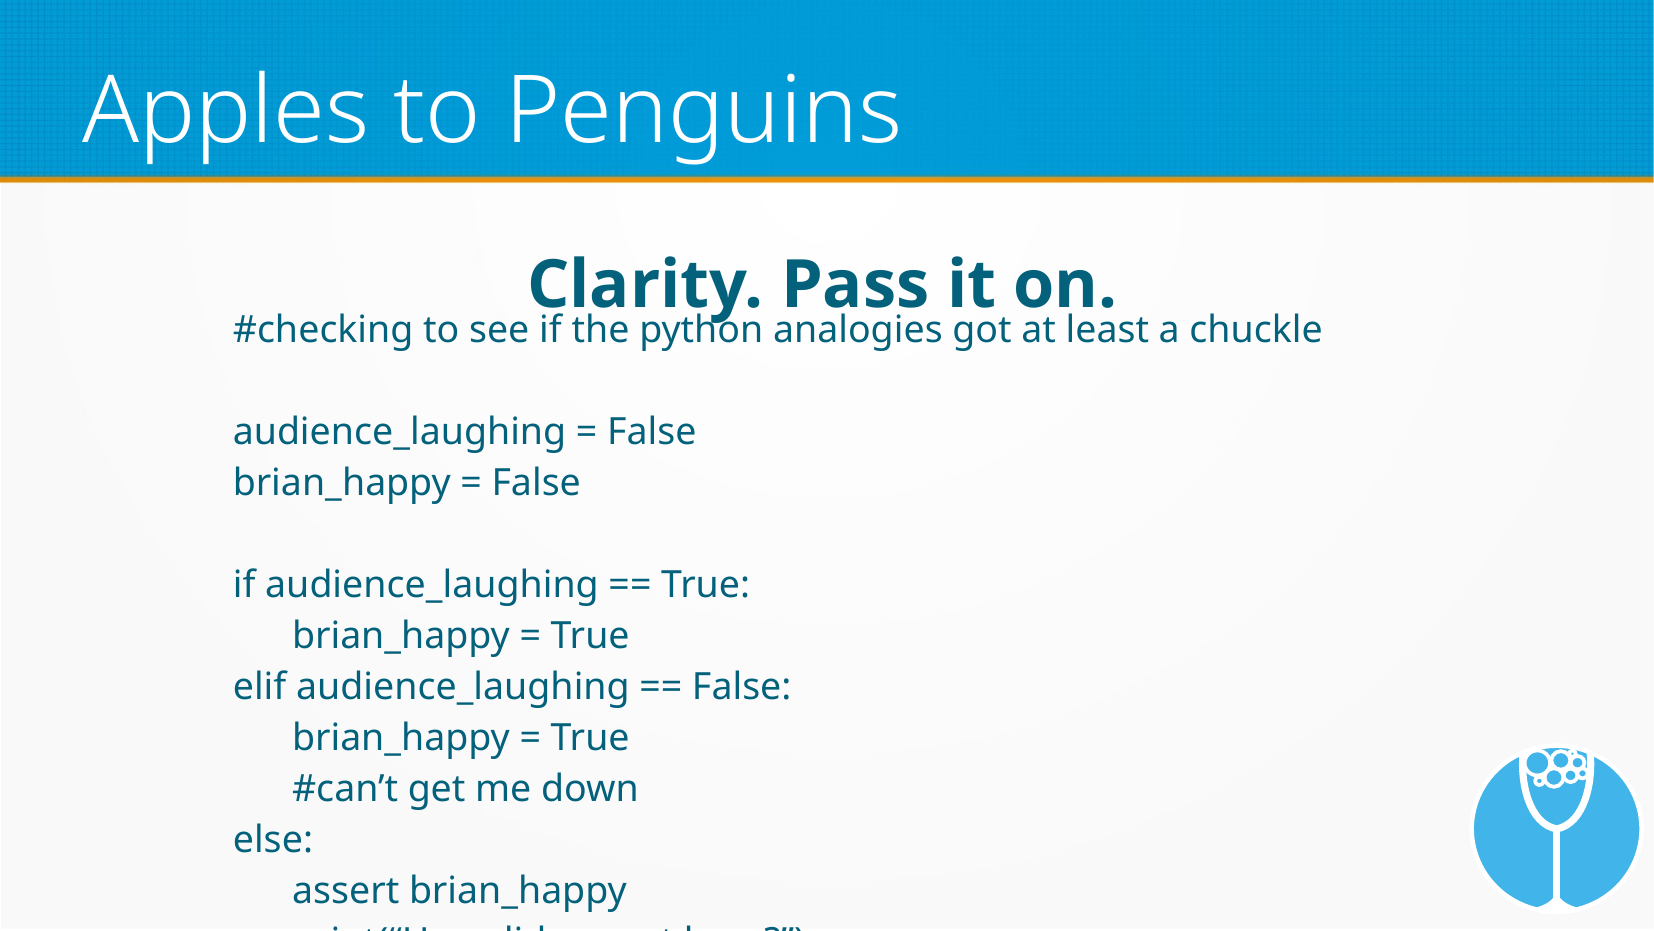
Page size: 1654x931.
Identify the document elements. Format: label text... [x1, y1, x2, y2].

picture [0, 175, 1654, 931]
title Apples to Penguins [82, 14, 1571, 171]
subtitle Clarity. Pass it on. [82, 236, 1563, 811]
text_box #checking to see if the python analogies got at least a chuckle audience_laughing = False brian_happy = False if audience_laughing == True: brian_happy = True elif audience_laughing == False: brian_happy = True #can’t get me down else: assert brian_happy print(“How did we get here?”) [227, 345, 1427, 923]
